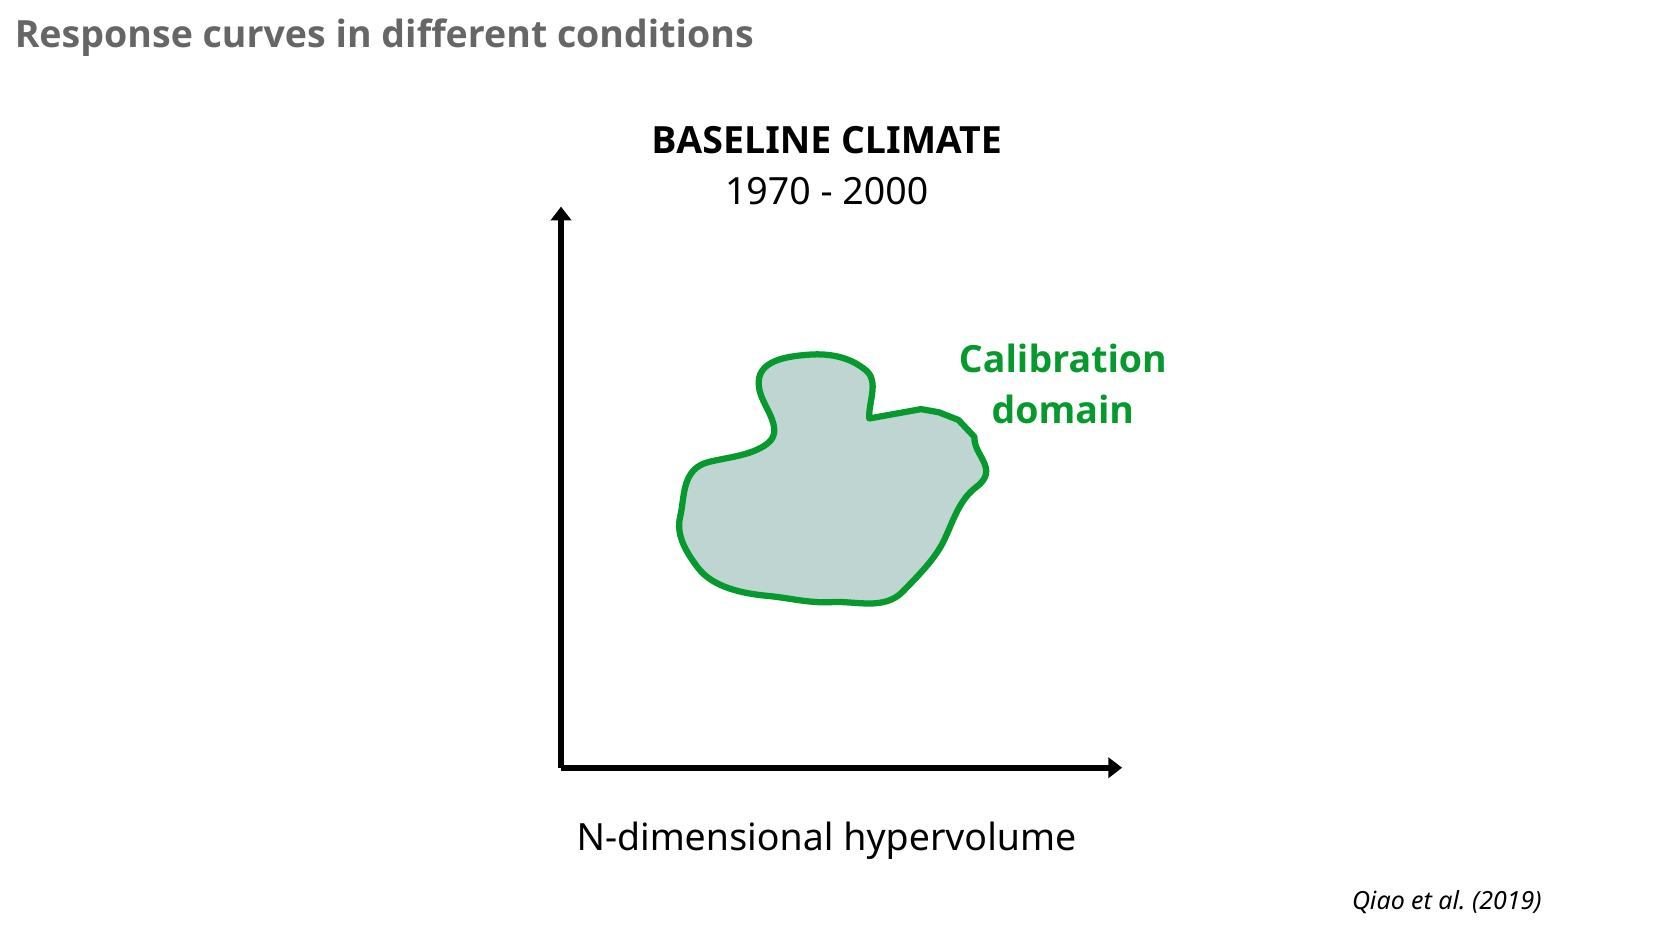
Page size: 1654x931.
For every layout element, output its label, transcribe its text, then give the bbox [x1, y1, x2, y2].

text_box Qiao et al. (2019) [1240, 870, 1654, 931]
text_box Response curves in different conditions [0, 0, 1654, 117]
text_box Calibration domain [885, 324, 1241, 391]
text_box [679, 354, 987, 604]
text_box BASELINE CLIMATE 1970 - 2000 [620, 106, 1034, 224]
text_box N-dimensional hypervolume [561, 803, 1093, 869]
